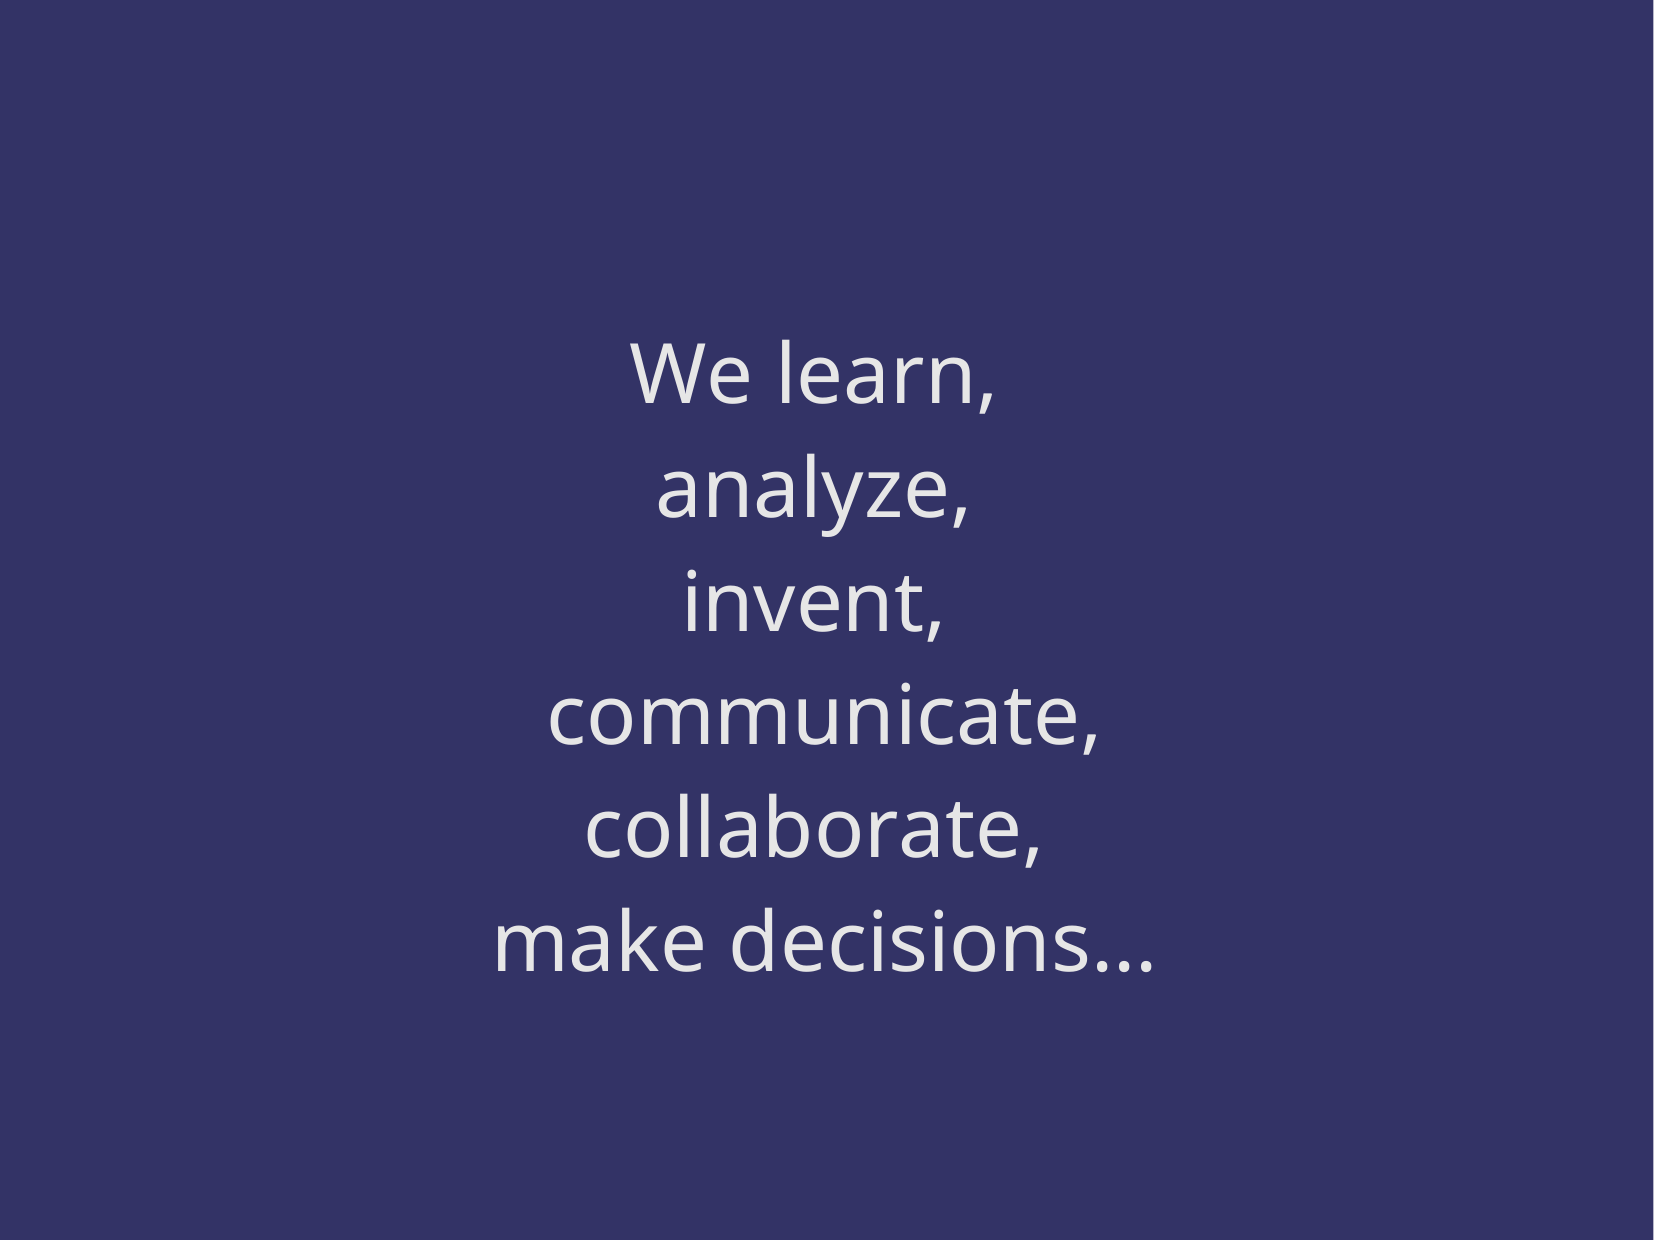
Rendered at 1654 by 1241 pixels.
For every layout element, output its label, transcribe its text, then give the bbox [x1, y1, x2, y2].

list We learn, analyze, invent, communicate, collaborate, make decisions... [45, 315, 1606, 1066]
